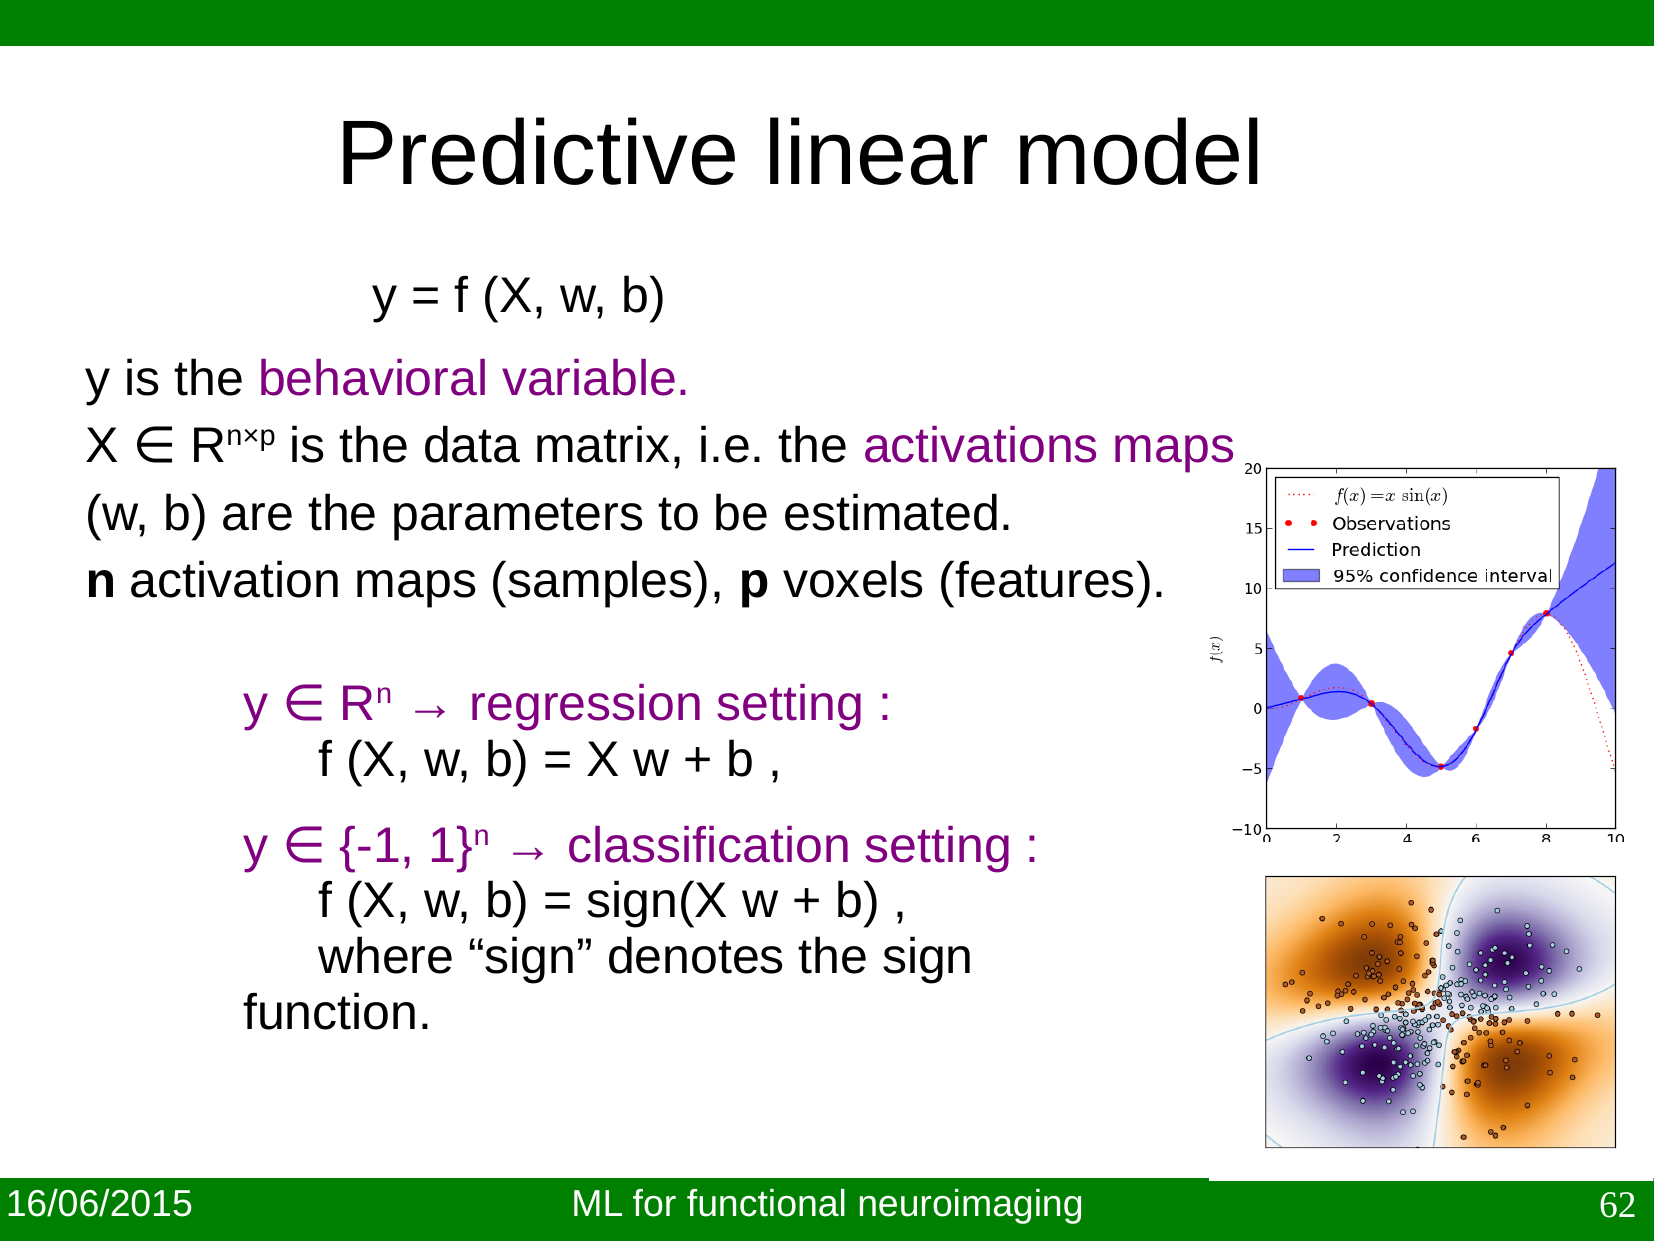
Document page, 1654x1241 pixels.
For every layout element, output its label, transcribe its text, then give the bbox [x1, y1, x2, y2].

text_box y = f (X, w, b) [343, 259, 923, 331]
title Predictive linear model [82, 56, 1571, 250]
text_box y ∈ Rn → regression setting : f (X, w, b) = X w + b , y ∈ {-1, 1}n → classification setting : f (X, w, b) = sign(X w + b) , where “sign” denotes the sign function. [228, 667, 1111, 1055]
text_box y is the behavioral variable. X ∈ Rn×p is the data matrix, i.e. the activations maps (w, b) are the parameters to be estimated. n activation maps (samples), p voxels (features). [70, 342, 1359, 620]
picture [1209, 423, 1654, 1181]
